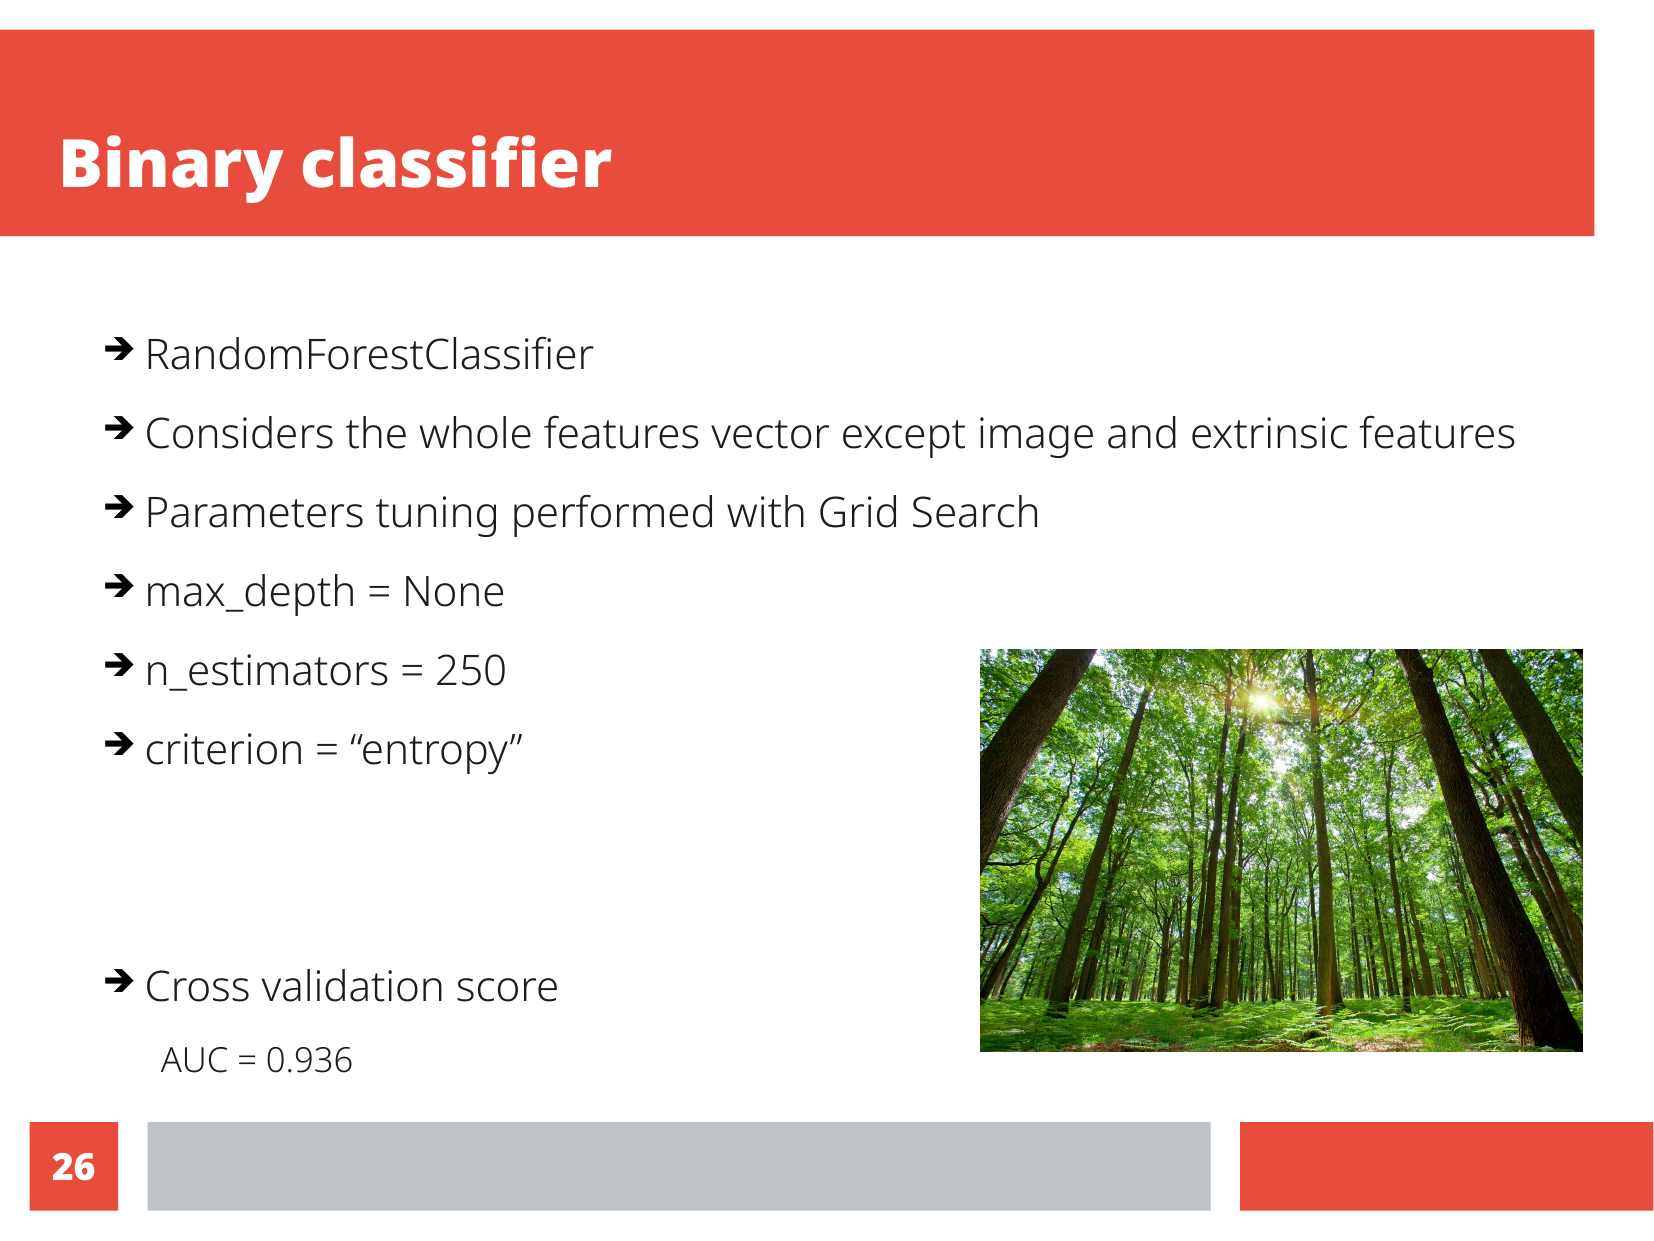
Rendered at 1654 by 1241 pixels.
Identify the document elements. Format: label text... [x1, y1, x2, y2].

picture [980, 649, 1583, 1052]
list RandomForestClassifier Considers the whole features vector except image and extrinsic features Parameters tuning performed with Grid Search max_depth = None n_estimators = 250 criterion = “entropy” Cross validation score AUC = 0.936 [59, 324, 1565, 1093]
title Binary classifier [59, 59, 1595, 207]
